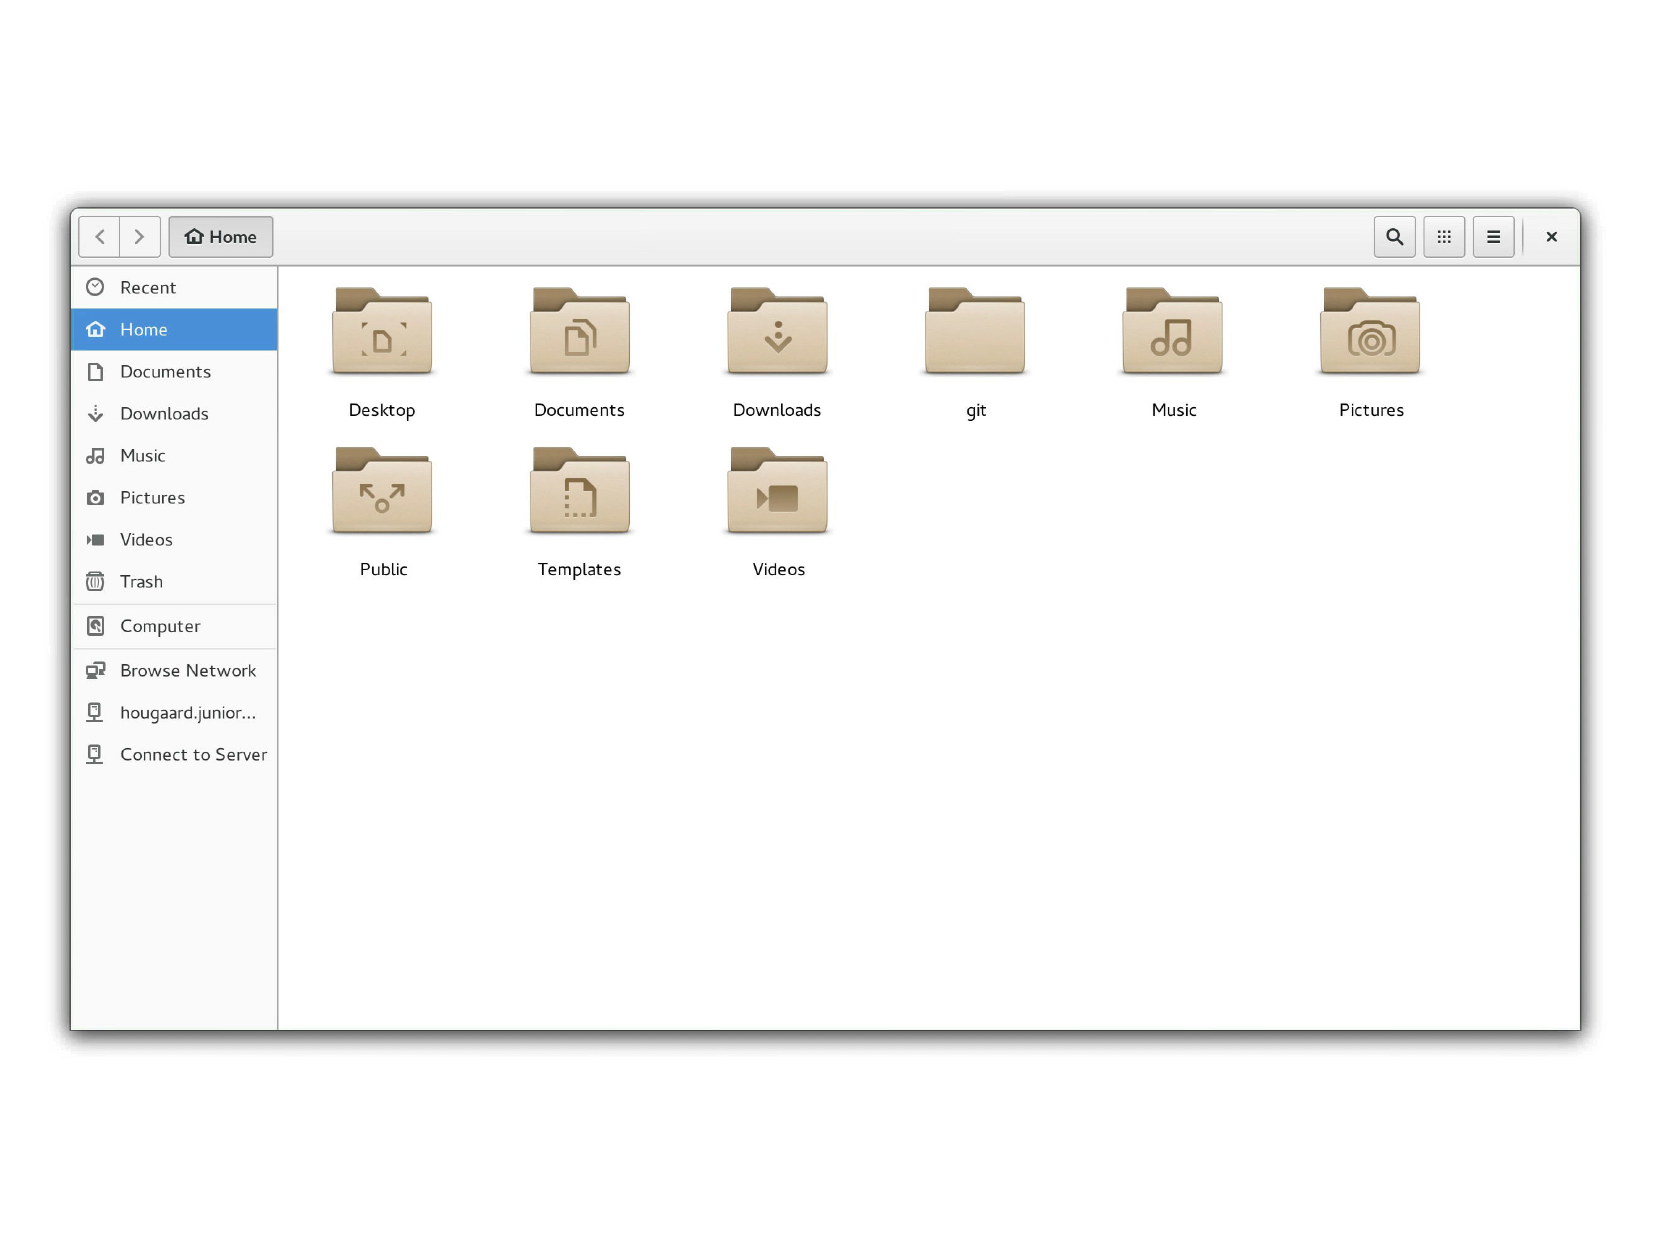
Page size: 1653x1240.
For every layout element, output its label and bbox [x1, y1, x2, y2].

text_box [37, 96, 1616, 1145]
